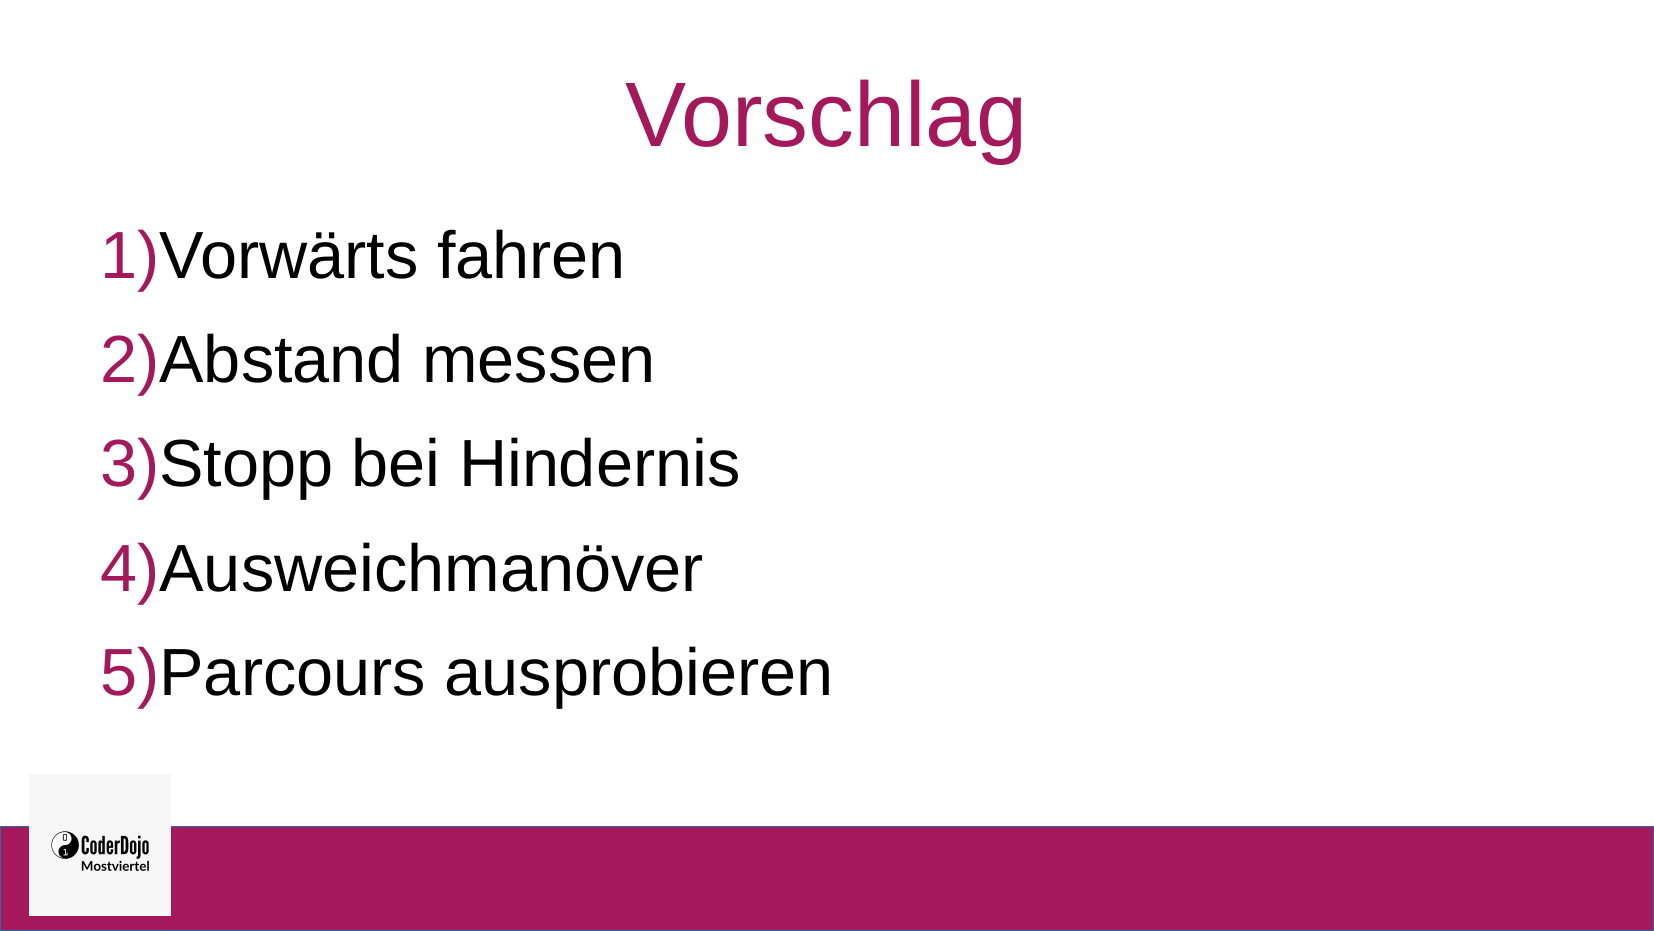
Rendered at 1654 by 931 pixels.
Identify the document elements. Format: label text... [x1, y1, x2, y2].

picture [29, 774, 171, 916]
list Vorwärts fahren Abstand messen Stopp bei Hindernis Ausweichmanöver Parcours ausprobieren [82, 217, 1536, 758]
title Vorschlag [82, 37, 1571, 193]
